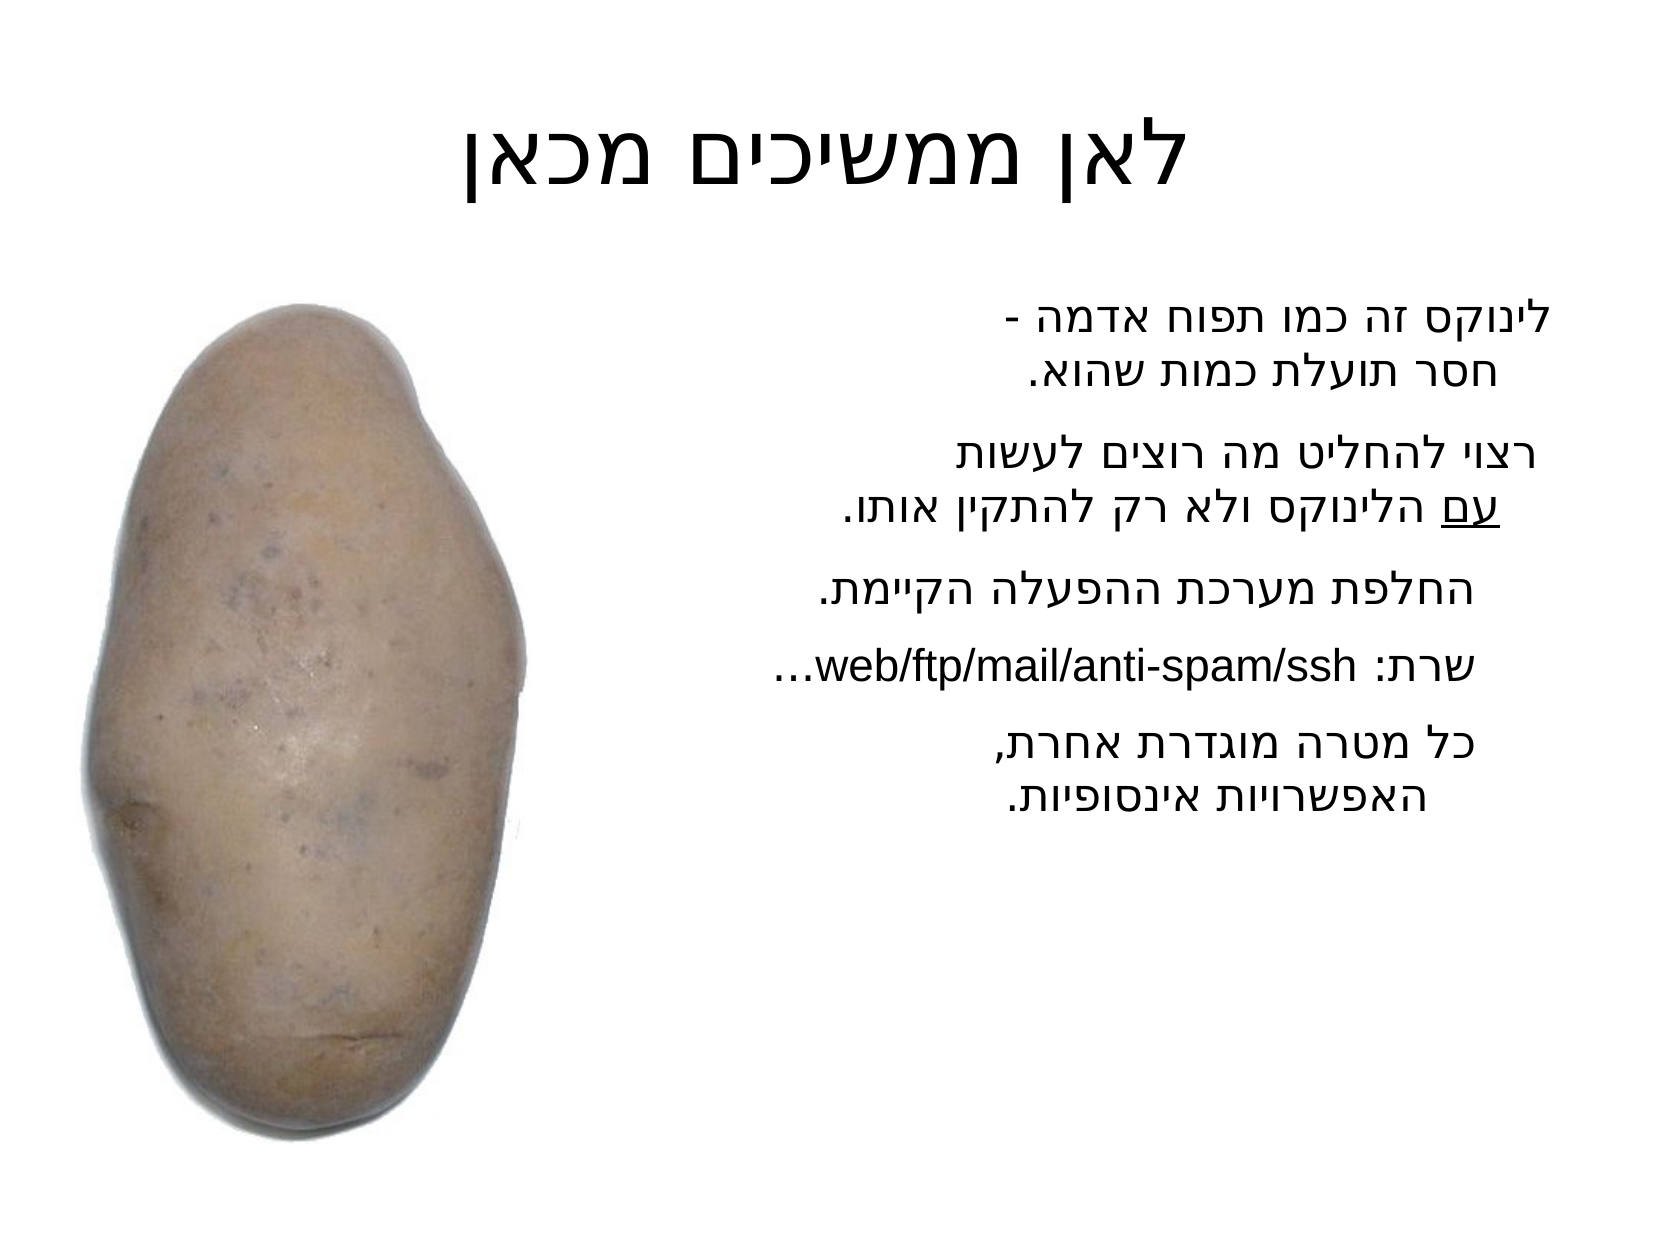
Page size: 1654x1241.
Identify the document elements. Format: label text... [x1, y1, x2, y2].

list לינוקס זה כמו תפוח אדמה - חסר תועלת כמות שהוא. רצוי להחליט מה רוצים לעשות עם הלינוקס ולא רק להתקין אותו. החלפת מערכת ההפעלה הקיימת. שרת: web/ftp/mail/anti-spam/ssh... כל מטרה מוגדרת אחרת, האפשרויות אינסופיות. [82, 290, 1571, 1094]
title לאן ממשיכים מכאן [82, 49, 1571, 257]
picture [75, 299, 531, 1145]
